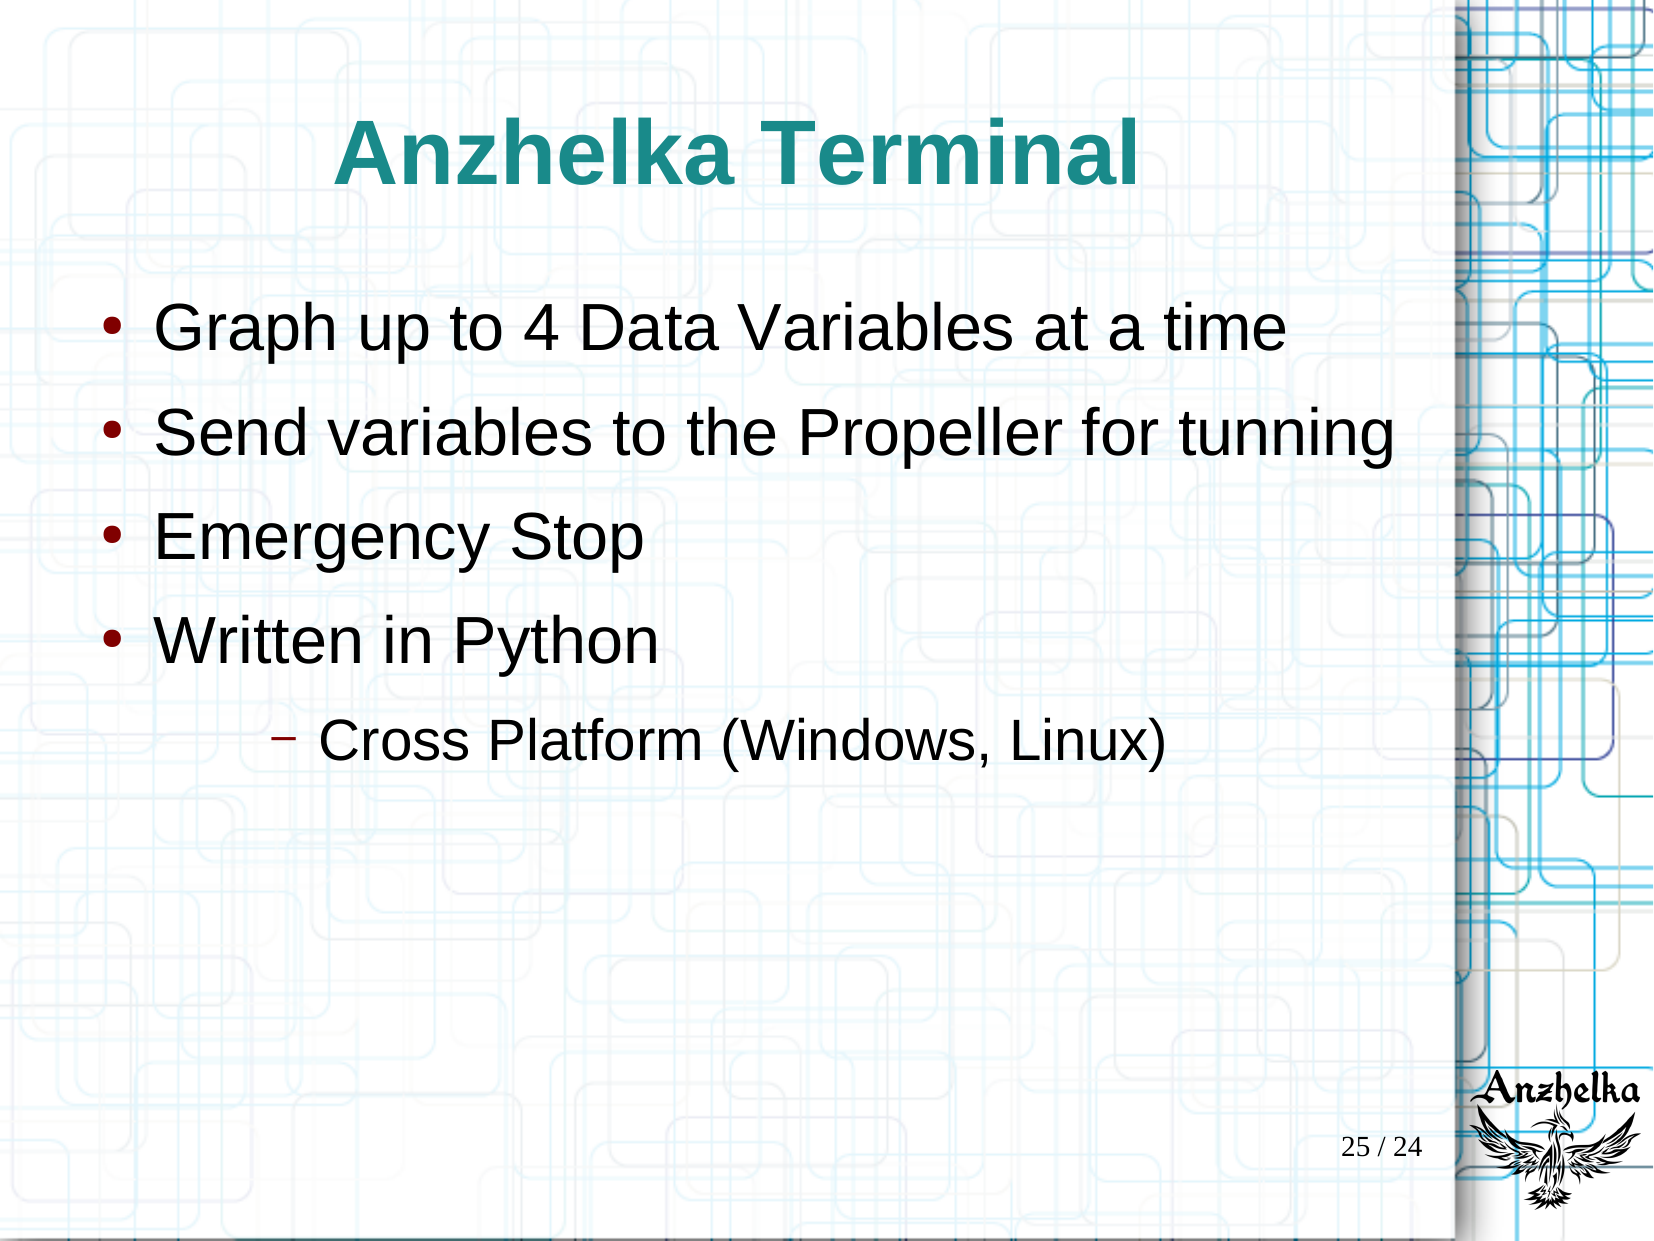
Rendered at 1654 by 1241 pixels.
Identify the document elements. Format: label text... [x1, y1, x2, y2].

title Anzhelka Terminal [58, 49, 1417, 257]
picture [0, 0, 1654, 1241]
list Graph up to 4 Data Variables at a time Send variables to the Propeller for tunning Emergency Stop Written in Python Cross Platform (Windows, Linux) [82, 290, 1417, 1010]
